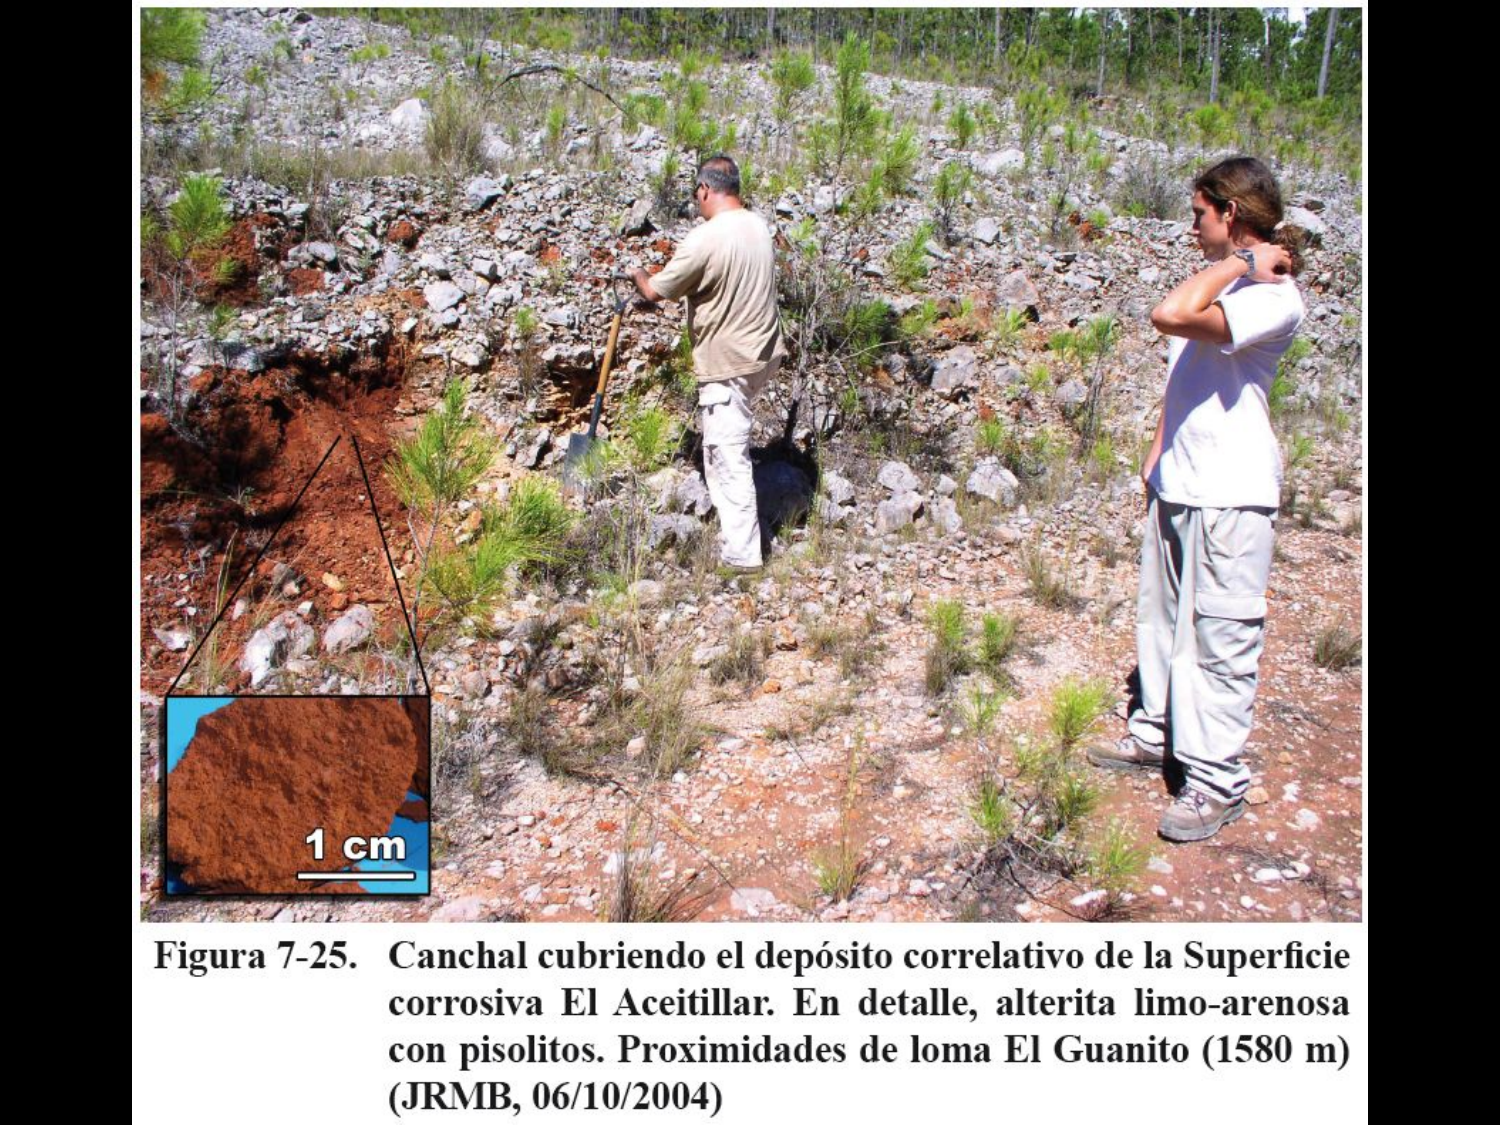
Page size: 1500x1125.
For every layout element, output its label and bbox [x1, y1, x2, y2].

picture [132, 0, 1368, 1125]
